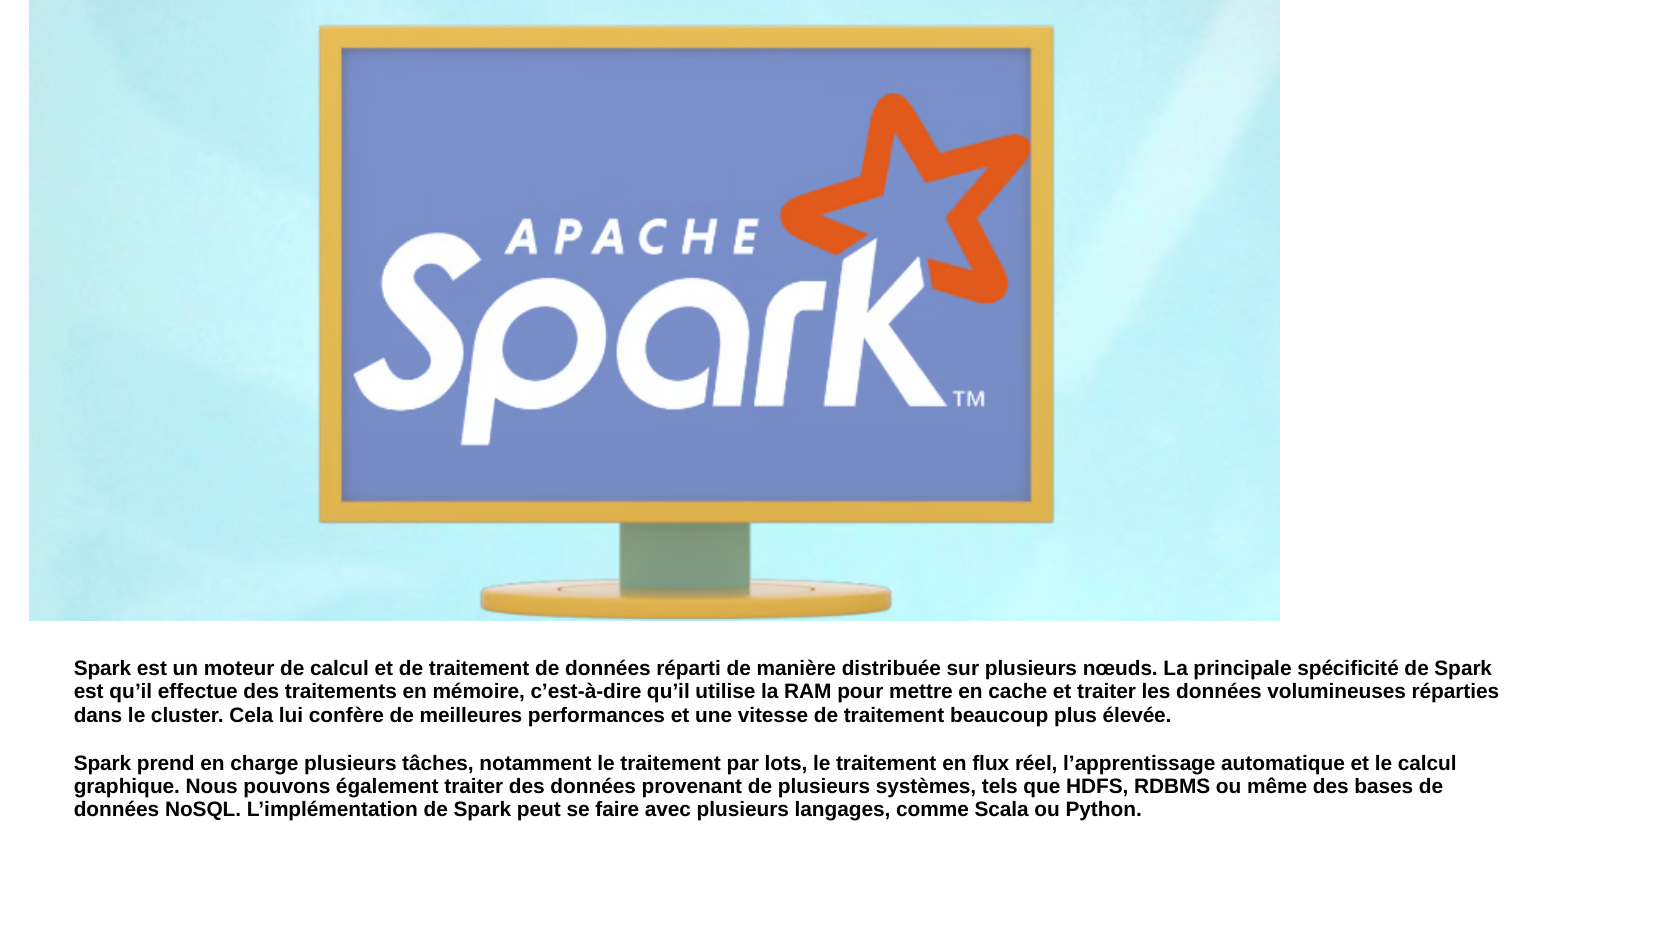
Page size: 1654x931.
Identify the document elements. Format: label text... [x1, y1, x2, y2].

picture [29, 0, 1280, 621]
text_box Spark est un moteur de calcul et de traitement de données réparti de manière distribuée sur plusieurs nœuds. La principale spécificité de Spark est qu’il effectue des traitements en mémoire, c’est-à-dire qu’il utilise la RAM pour mettre en cache et traiter les données volumineuses réparties dans le cluster. Cela lui confère de meilleures performances et une vitesse de traitement beaucoup plus élevée. Spark prend en charge plusieurs tâches, notamment le traitement par lots, le traitement en flux réel, l’apprentissage automatique et le calcul graphique. Nous pouvons également traiter des données provenant de plusieurs systèmes, tels que HDFS, RDBMS ou même des bases de données NoSQL. L’implémentation de Spark peut se faire avec plusieurs langages, comme Scala ou Python. [59, 649, 1536, 877]
